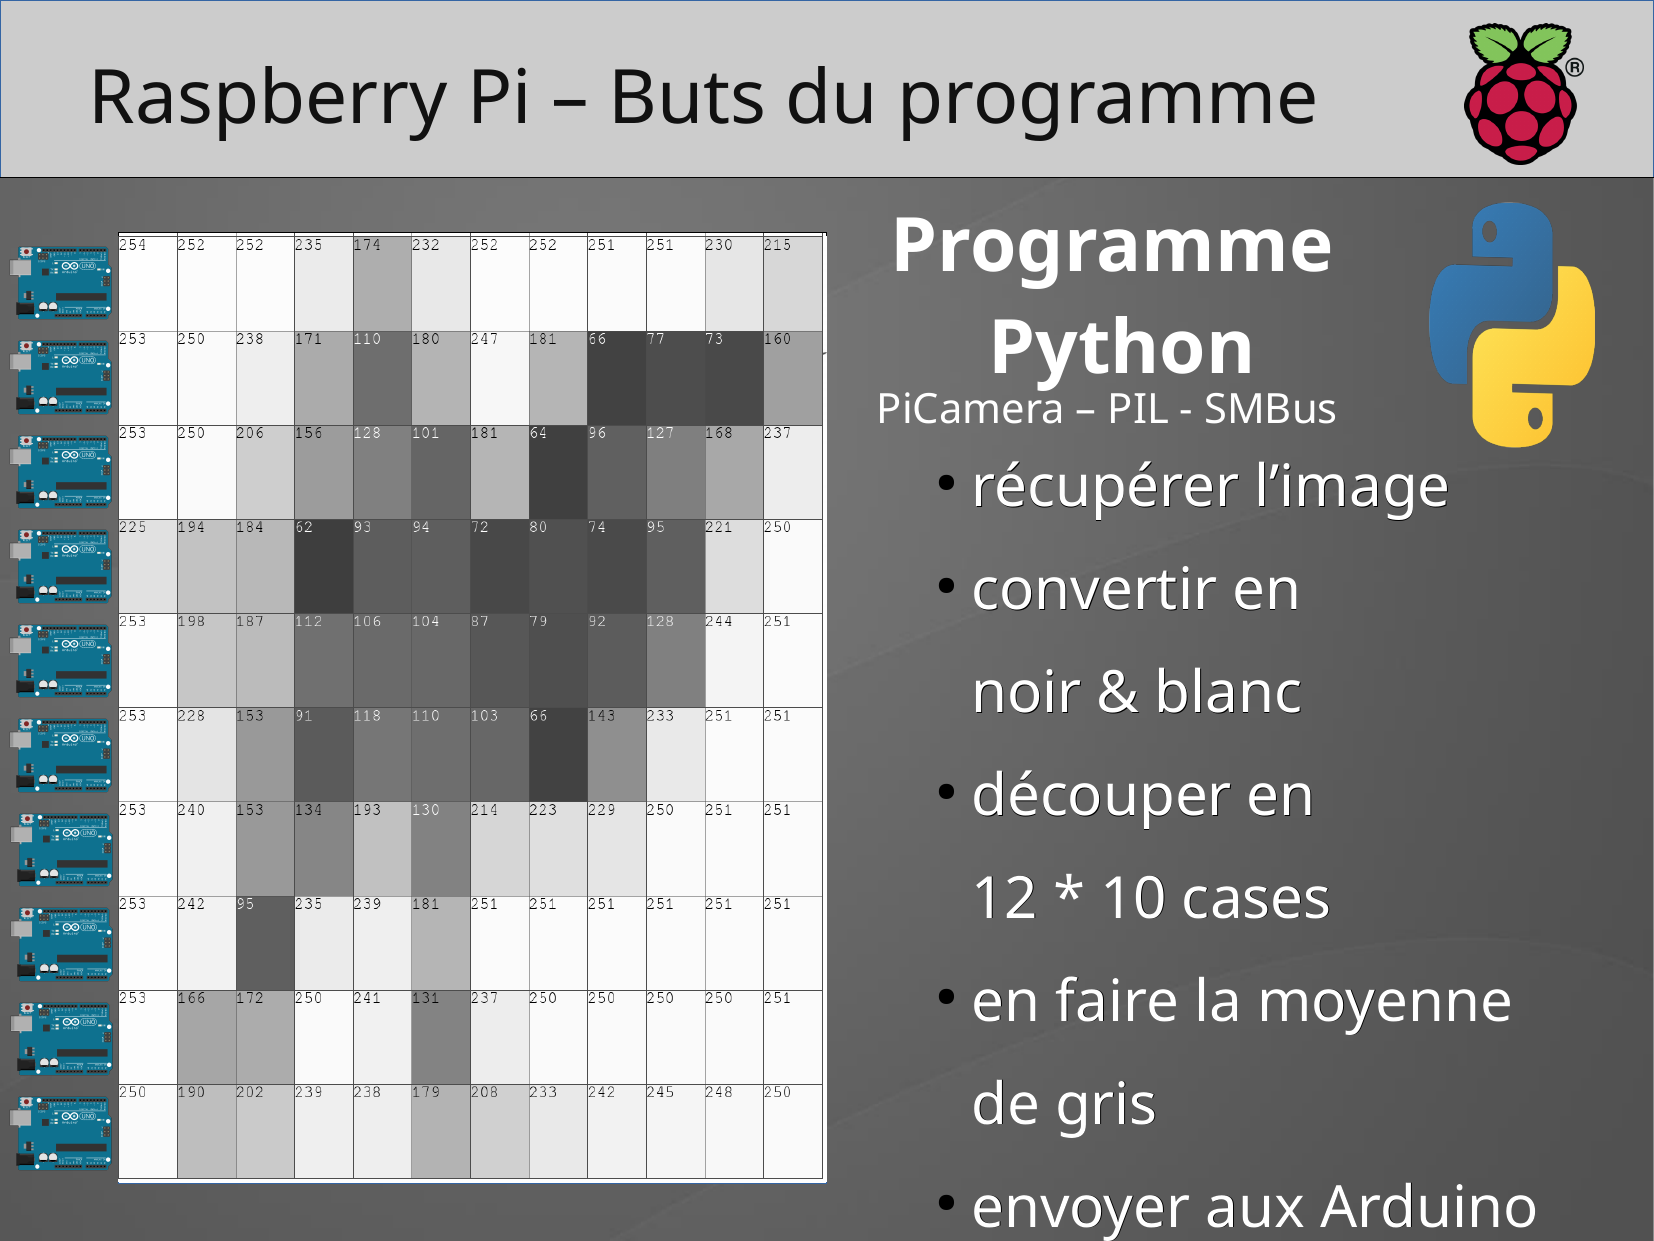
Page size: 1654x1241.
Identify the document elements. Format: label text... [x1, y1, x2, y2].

text_box [0, 0, 1654, 177]
picture [1464, 23, 1584, 165]
text_box Raspberry Pi – Buts du programme [0, 35, 1512, 254]
text_box Programme Python [850, 183, 1394, 432]
text_box récupérer l’image convertir en noir & blanc découper en 12 * 10 cases en faire la moyenne de gris envoyer aux Arduino [921, 437, 1654, 1241]
text_box PiCamera – PIL - SMBus [862, 371, 1406, 438]
picture [1394, 178, 1654, 437]
picture [0, 232, 921, 1241]
